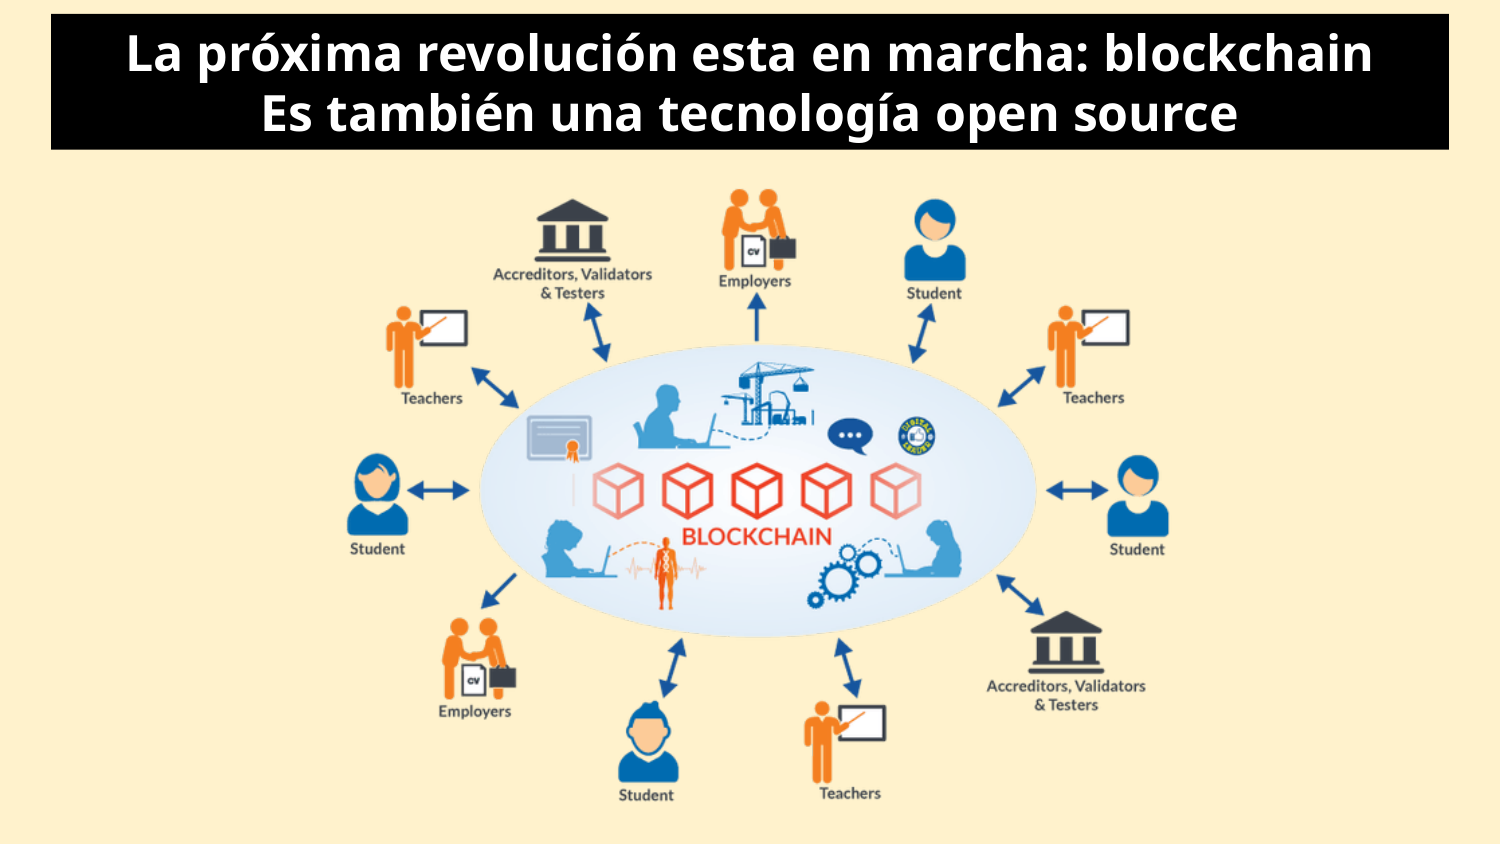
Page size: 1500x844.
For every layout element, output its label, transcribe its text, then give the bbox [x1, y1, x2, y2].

picture [331, 169, 1190, 814]
title La próxima revolución esta en marcha: blockchain Es también una tecnología open source [51, 13, 1449, 150]
